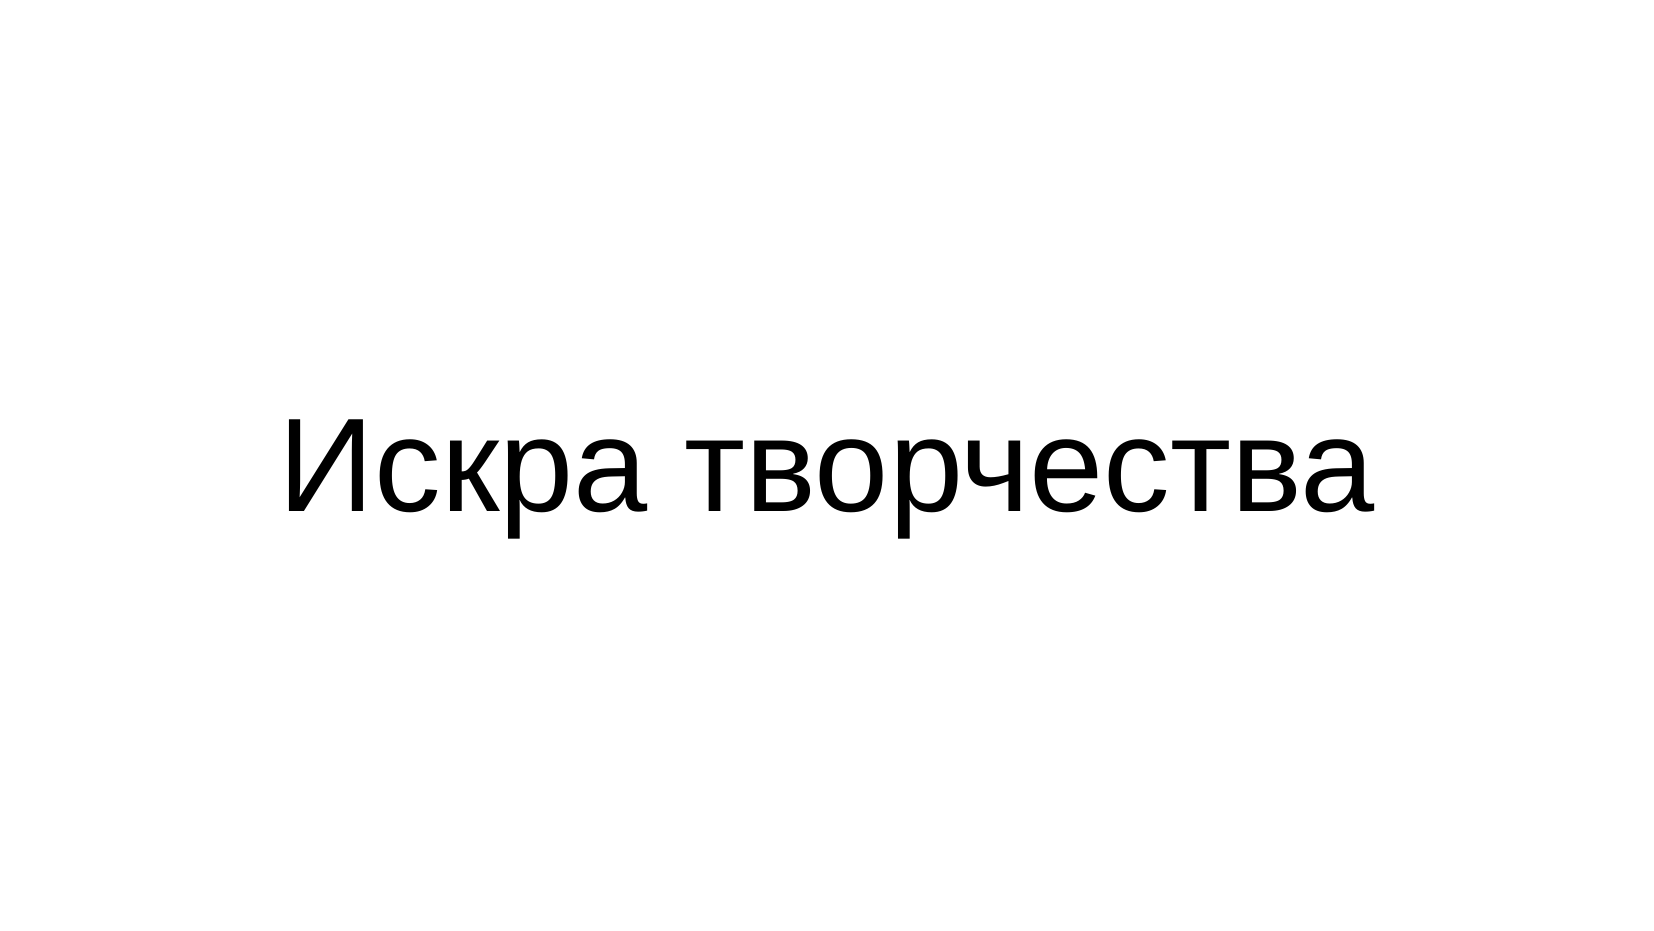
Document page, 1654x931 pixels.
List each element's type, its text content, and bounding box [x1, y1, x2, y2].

subtitle Искра творчества [82, 105, 1571, 826]
